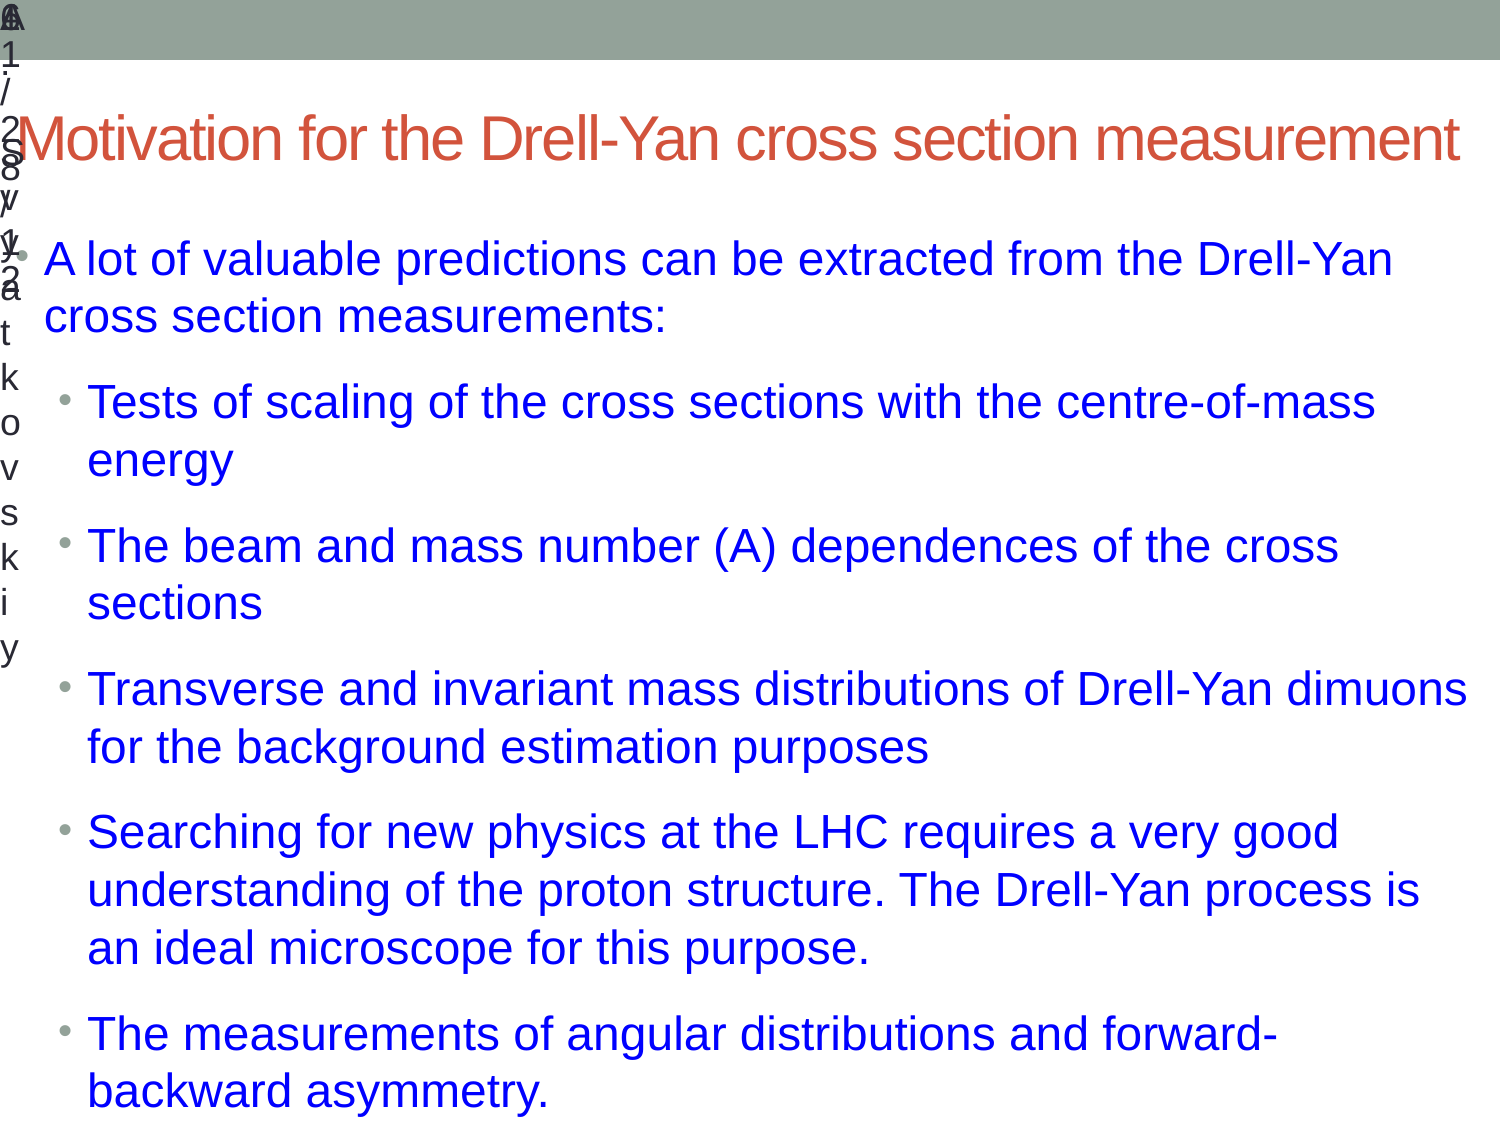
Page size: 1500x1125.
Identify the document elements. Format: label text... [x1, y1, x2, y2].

list A lot of valuable predictions can be extracted from the Drell-Yan cross section measurements: Tests of scaling of the cross sections with the centre-of-mass energy The beam and mass number (A) dependences of the cross sections Transverse and invariant mass distributions of Drell-Yan dimuons for the background estimation purposes Searching for new physics at the LHC requires a very good understanding of the proton structure. The Drell-Yan process is an ideal microscope for this purpose. The measurements of angular distributions and forward-backward asymmetry. [0, 219, 1500, 1125]
title Motivation for the Drell-Yan cross section measurement [0, 53, 1500, 217]
